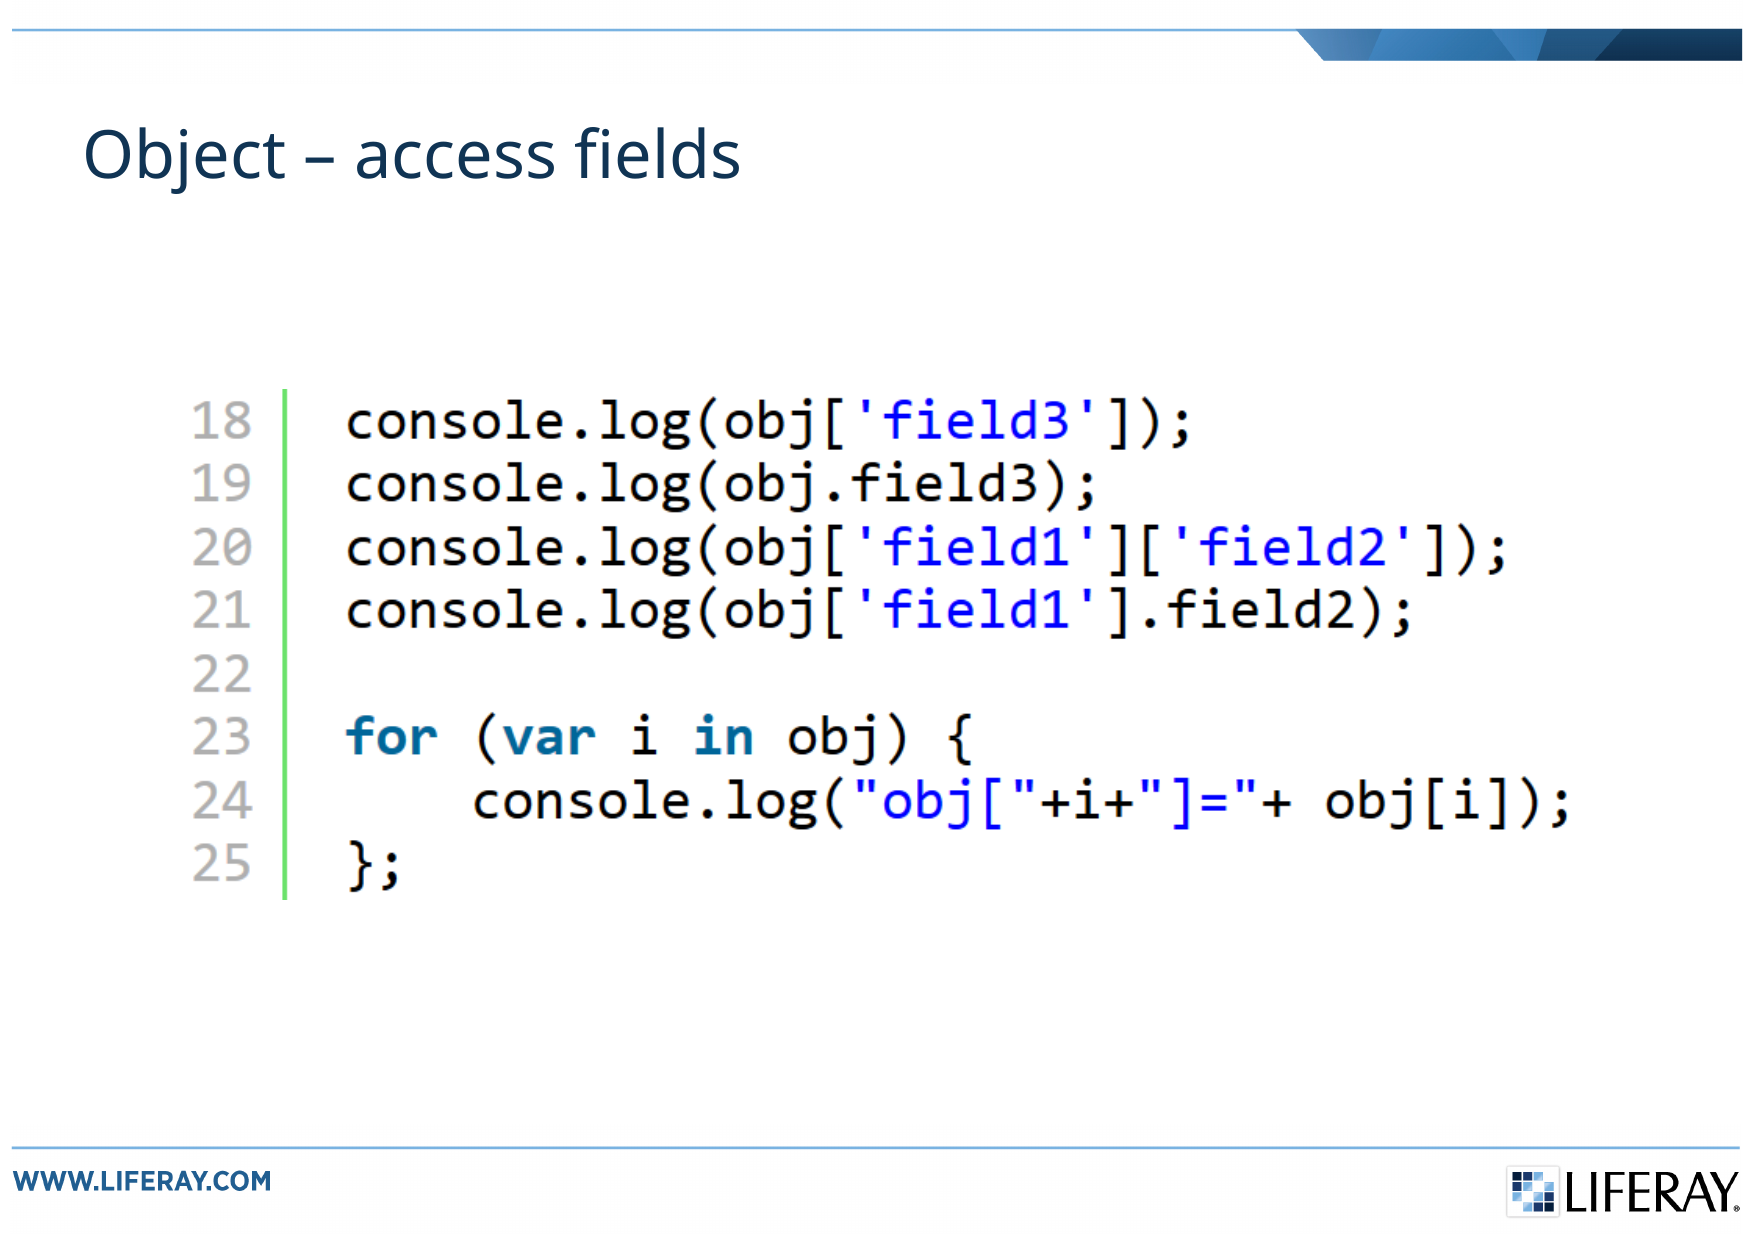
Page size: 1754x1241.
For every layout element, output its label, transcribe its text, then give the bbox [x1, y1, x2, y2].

title Object – access fields [82, 49, 1571, 257]
picture [12, 0, 1743, 84]
picture [181, 389, 1576, 901]
picture [10, 1124, 1741, 1234]
